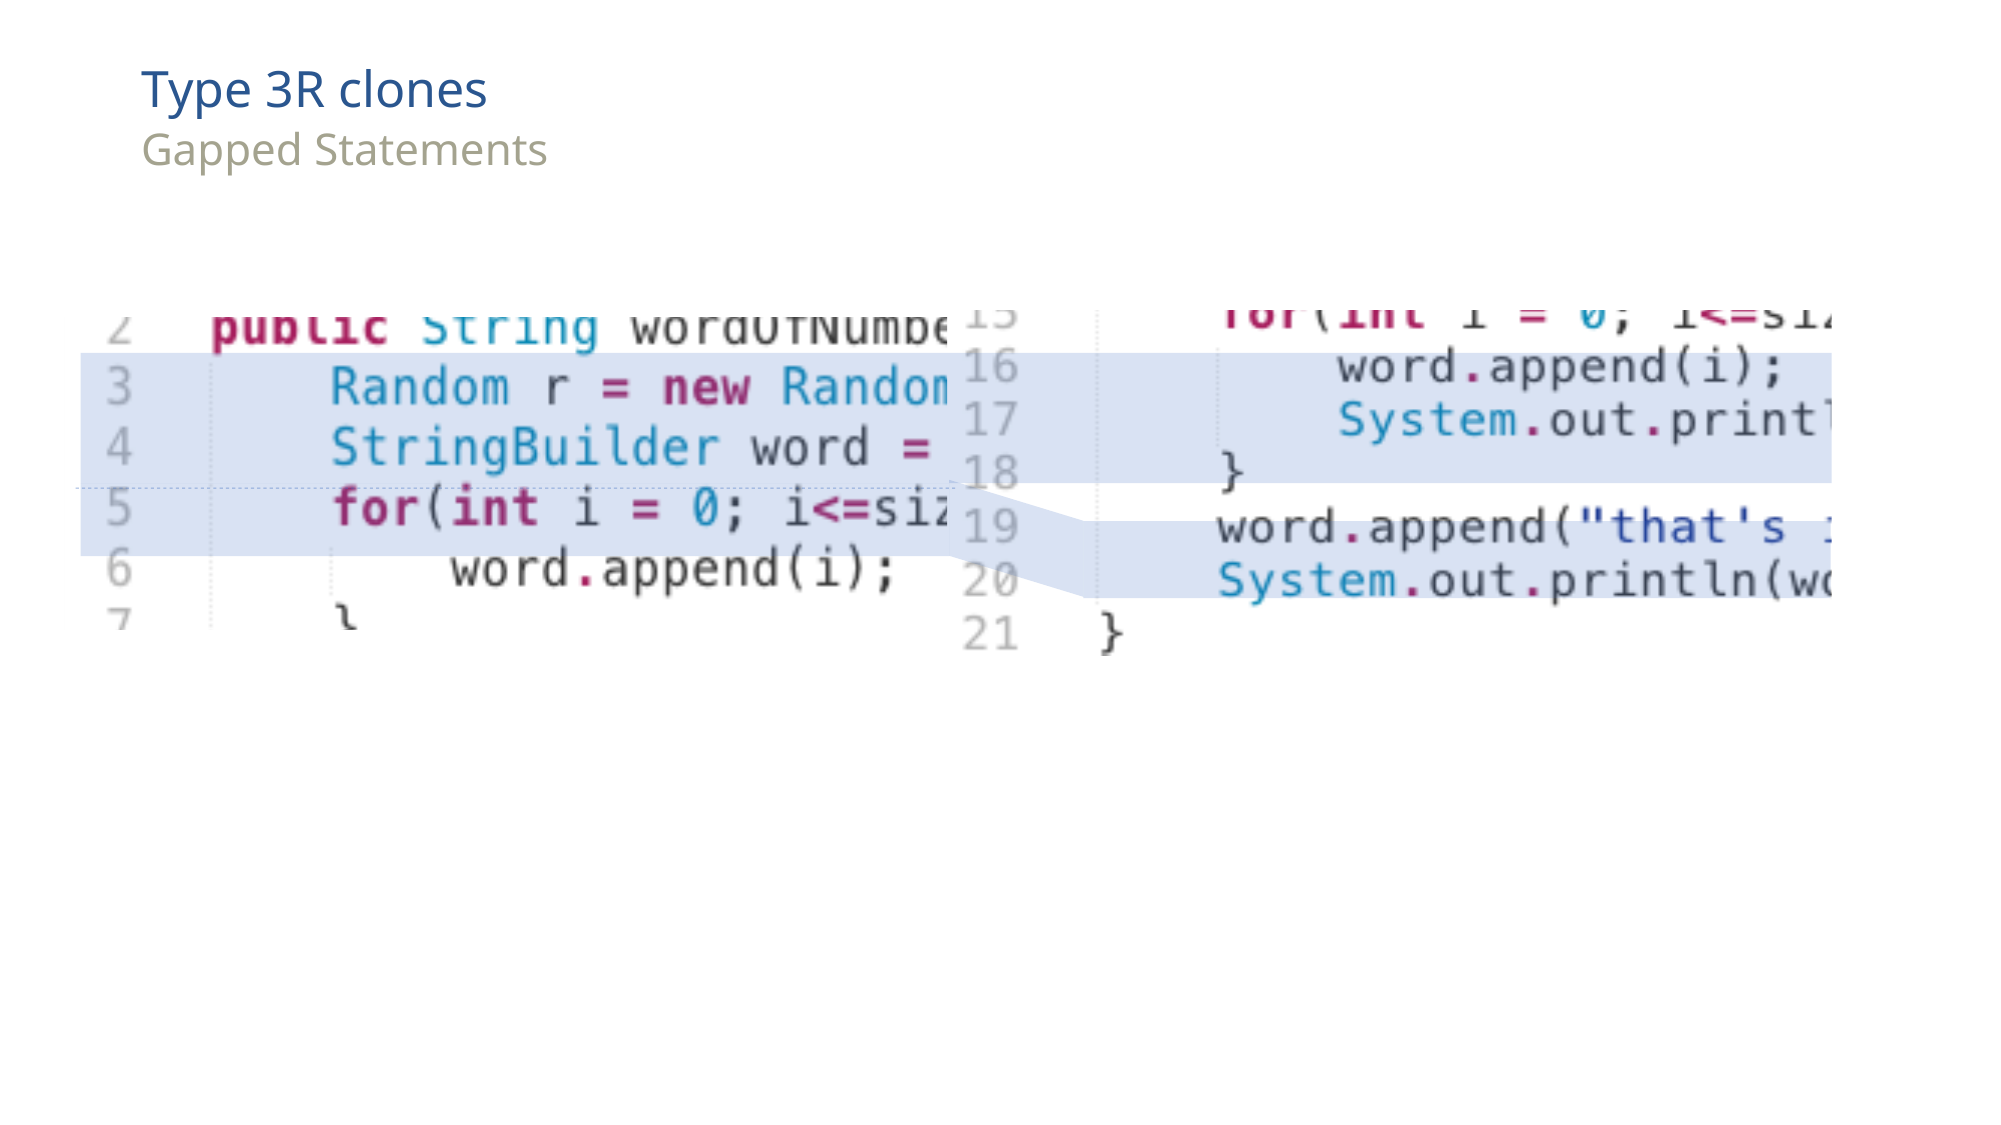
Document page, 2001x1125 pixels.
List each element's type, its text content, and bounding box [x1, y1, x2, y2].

text_box [81, 353, 1832, 598]
picture [63, 317, 948, 630]
text_box Gapped Statements [141, 124, 1842, 189]
text_box Type 3R clones [142, 59, 1842, 124]
picture [949, 483, 1832, 656]
picture [949, 310, 1832, 353]
